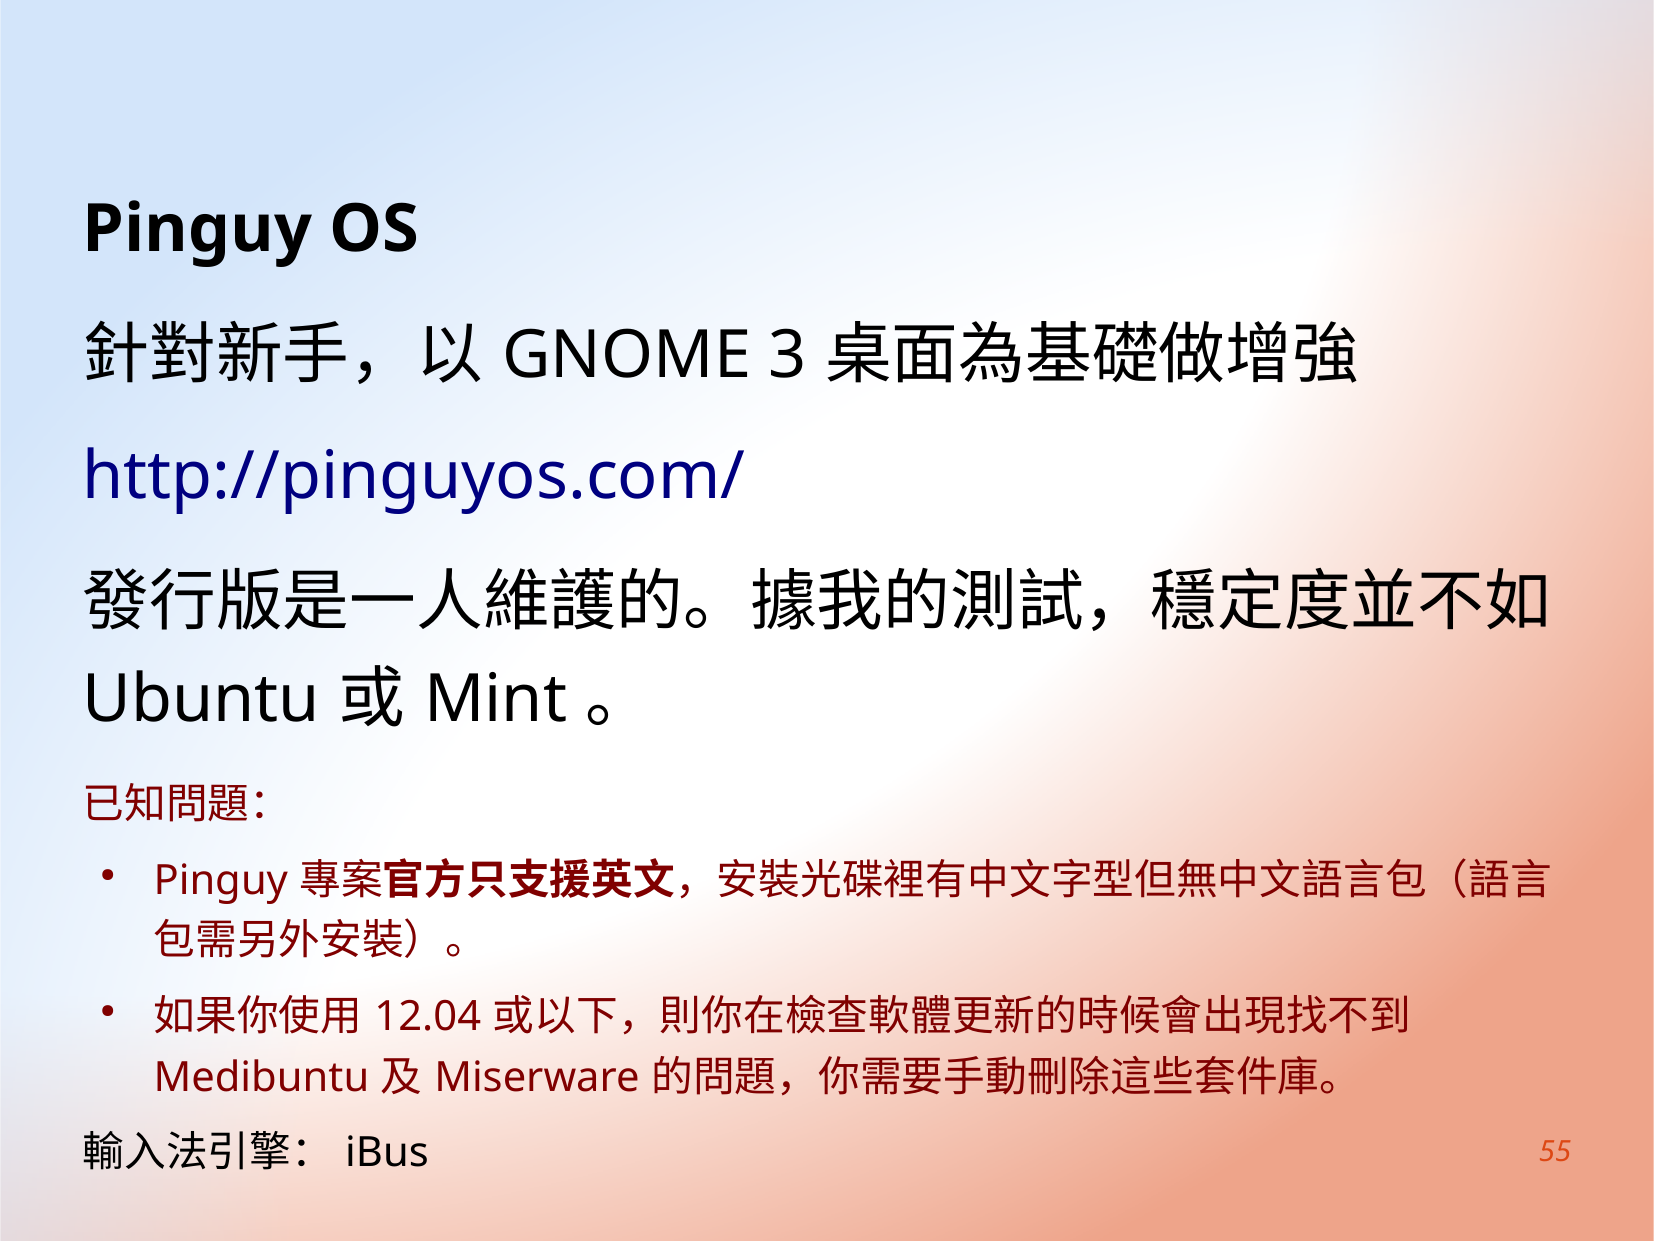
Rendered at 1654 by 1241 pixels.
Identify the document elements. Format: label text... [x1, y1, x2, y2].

picture [0, 0, 1654, 1241]
list Pinguy OS 針對新手，以GNOME 3桌面為基礎做增強 http://pinguyos.com/ 發行版是一人維護的。據我的測試，穩定度並不如Ubuntu或Mint。 已知問題： Pinguy專案官方只支援英文，安裝光碟裡有中文字型但無中文語言包（語言包需另外安裝）。 如果你使用12.04或以下，則你在檢查軟體更新的時候會出現找不到Medibuntu及Miserware的問題，你需要手動刪除這些套件庫。 輸入法引擎：iBus [82, 180, 1571, 1201]
